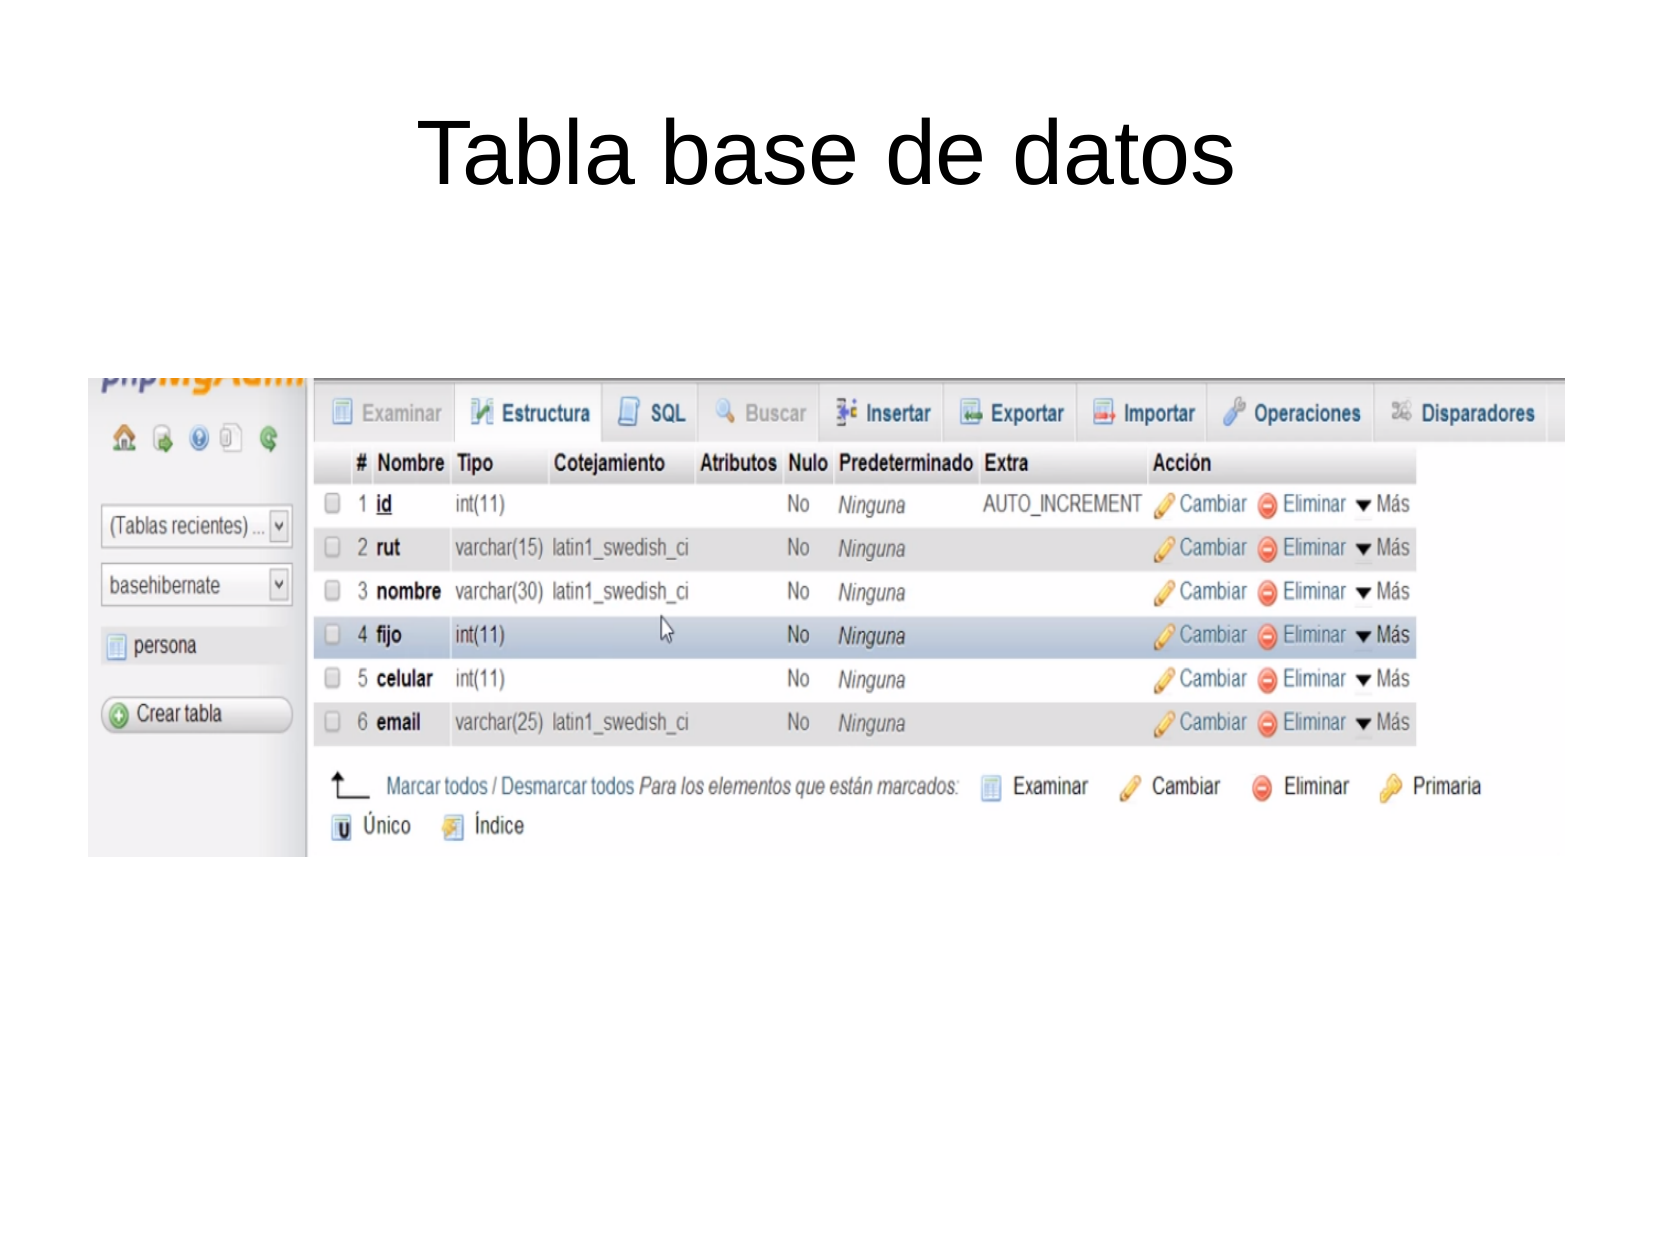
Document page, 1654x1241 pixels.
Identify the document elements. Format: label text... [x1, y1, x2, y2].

picture [88, 378, 1565, 857]
title Tabla base de datos [82, 49, 1571, 257]
